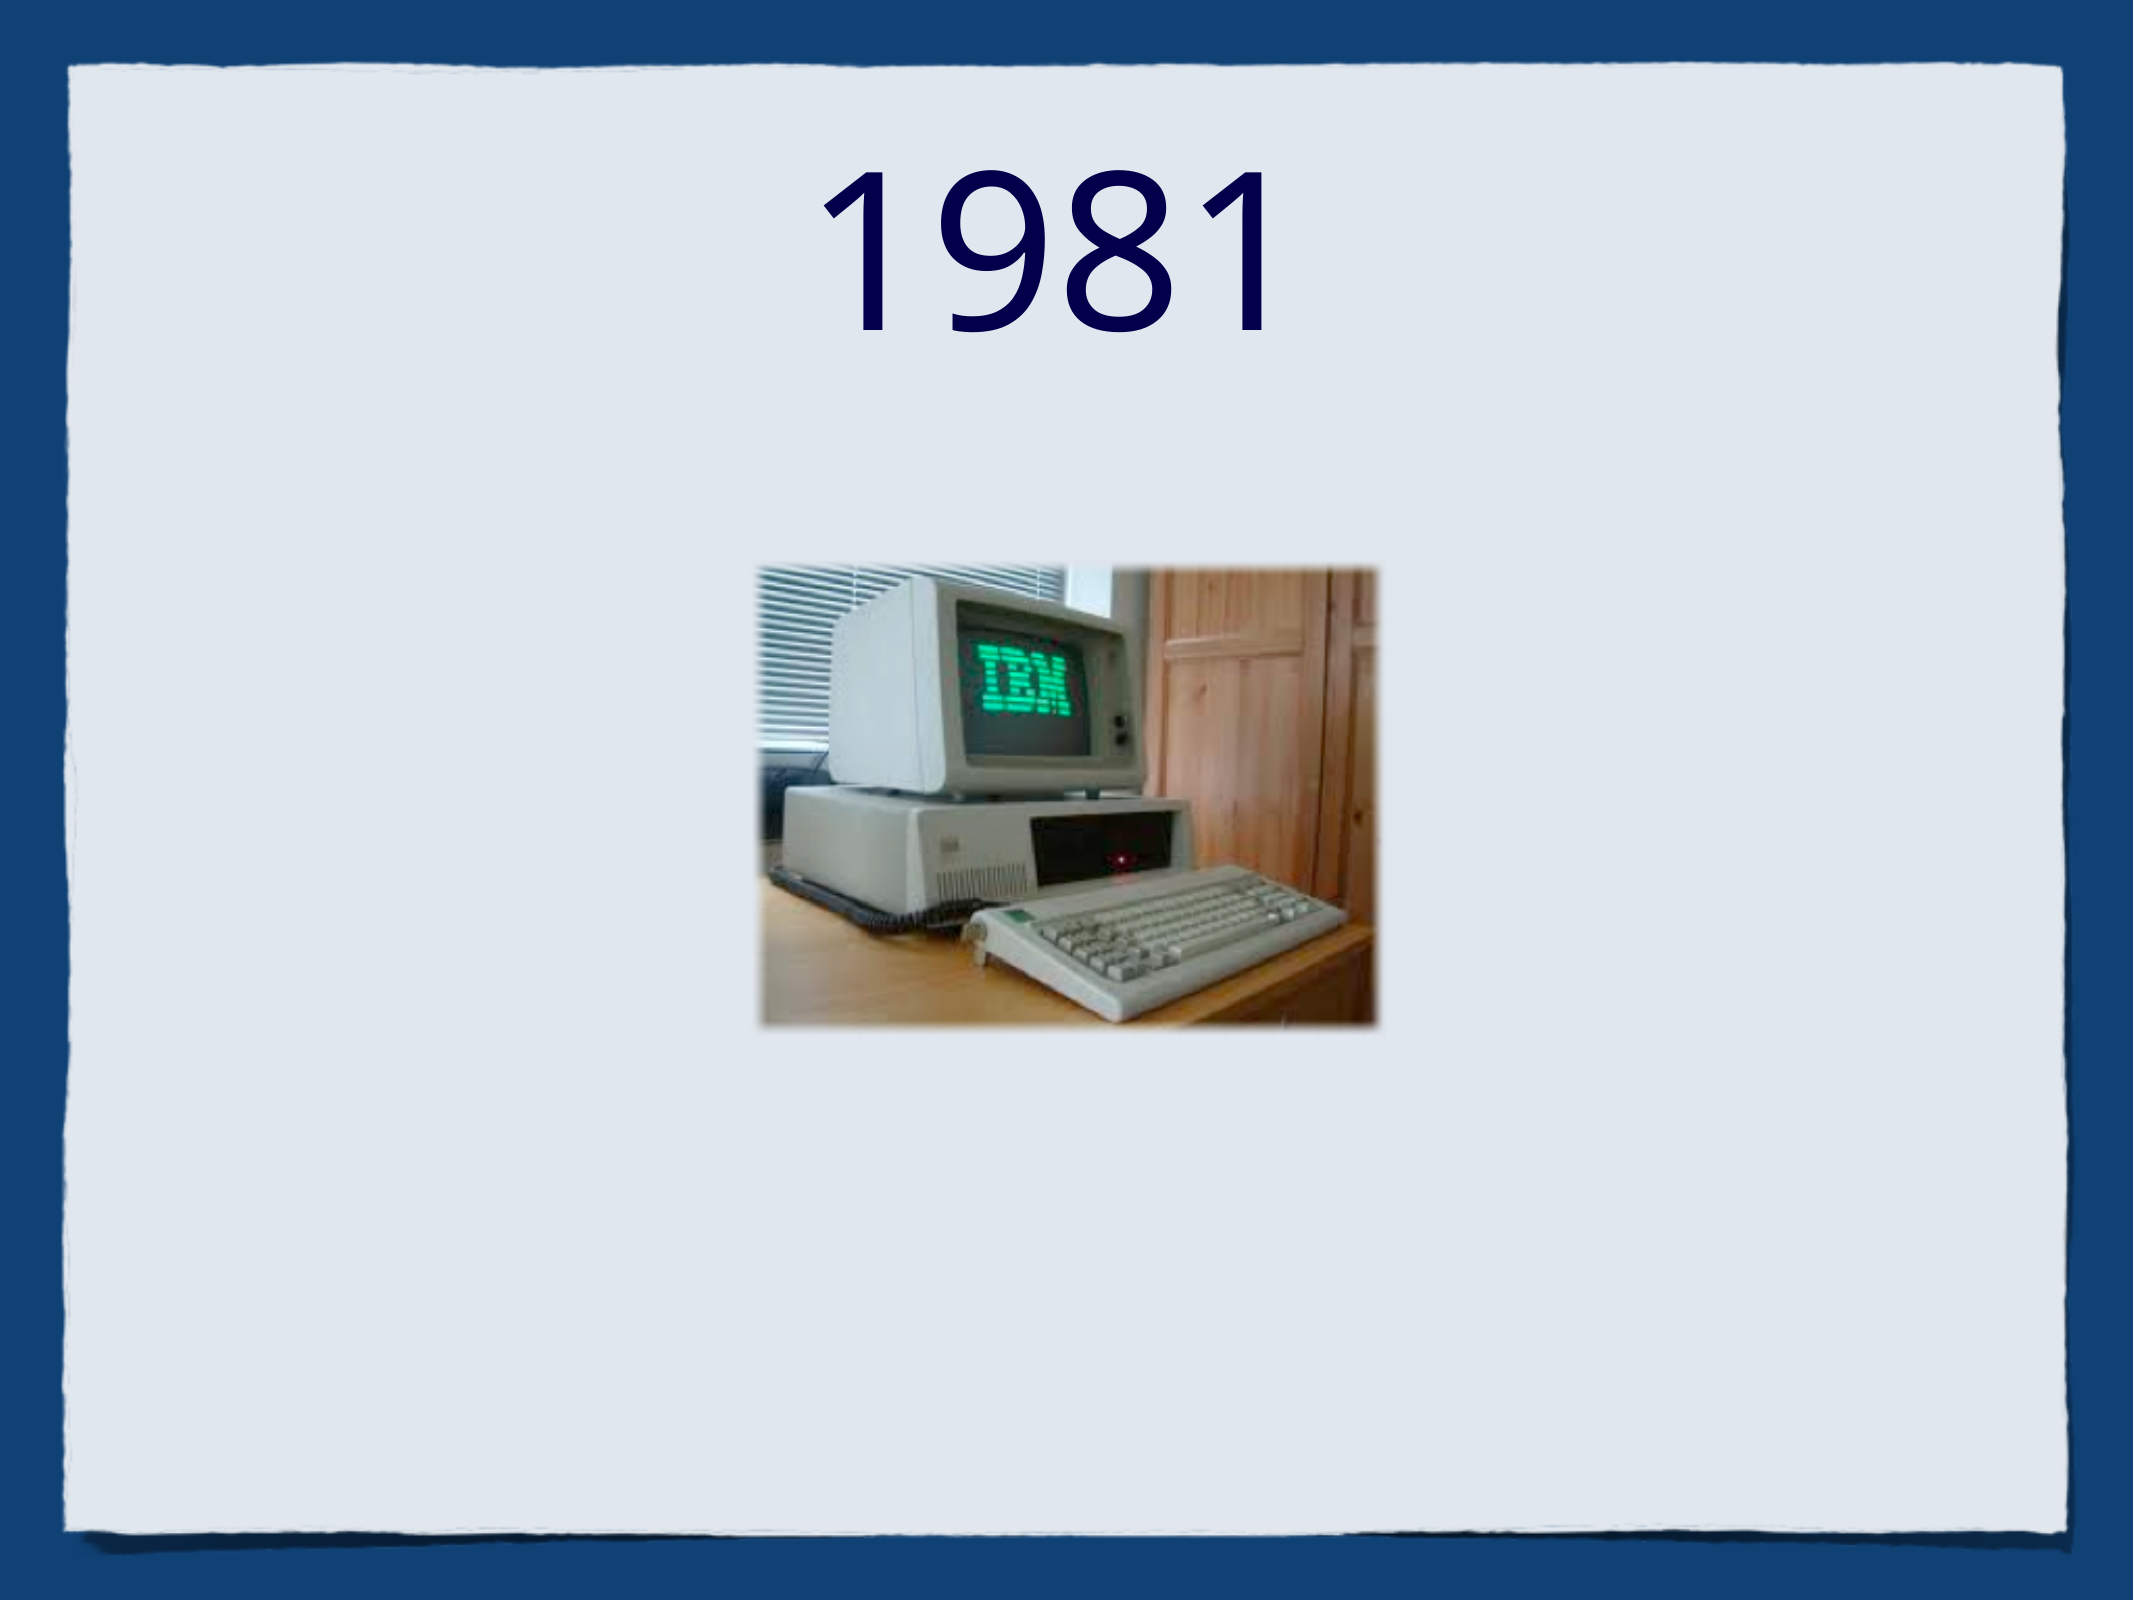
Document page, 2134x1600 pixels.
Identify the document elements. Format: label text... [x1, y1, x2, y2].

text_box 1981 [227, 41, 1944, 442]
picture [54, 52, 2078, 1559]
